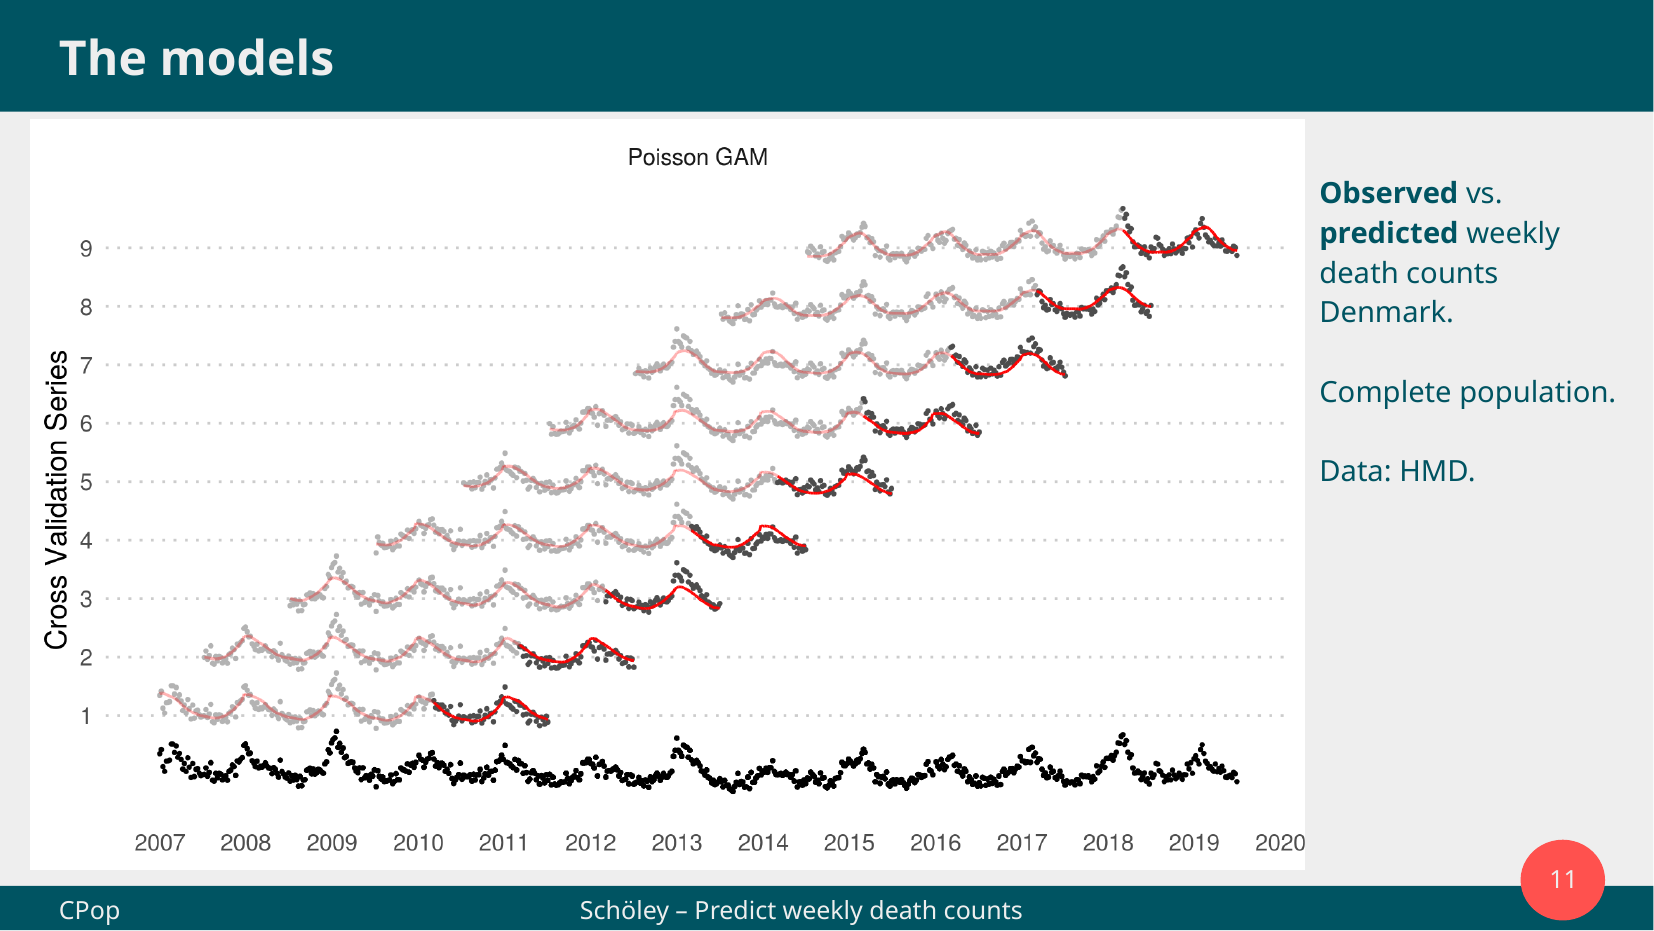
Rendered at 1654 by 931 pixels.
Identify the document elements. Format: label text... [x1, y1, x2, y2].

text_box Observed vs. predicted weekly death counts Denmark. Complete population. Data: HMD. [1304, 165, 1651, 490]
picture [30, 119, 1305, 871]
title The models [58, 0, 1595, 116]
